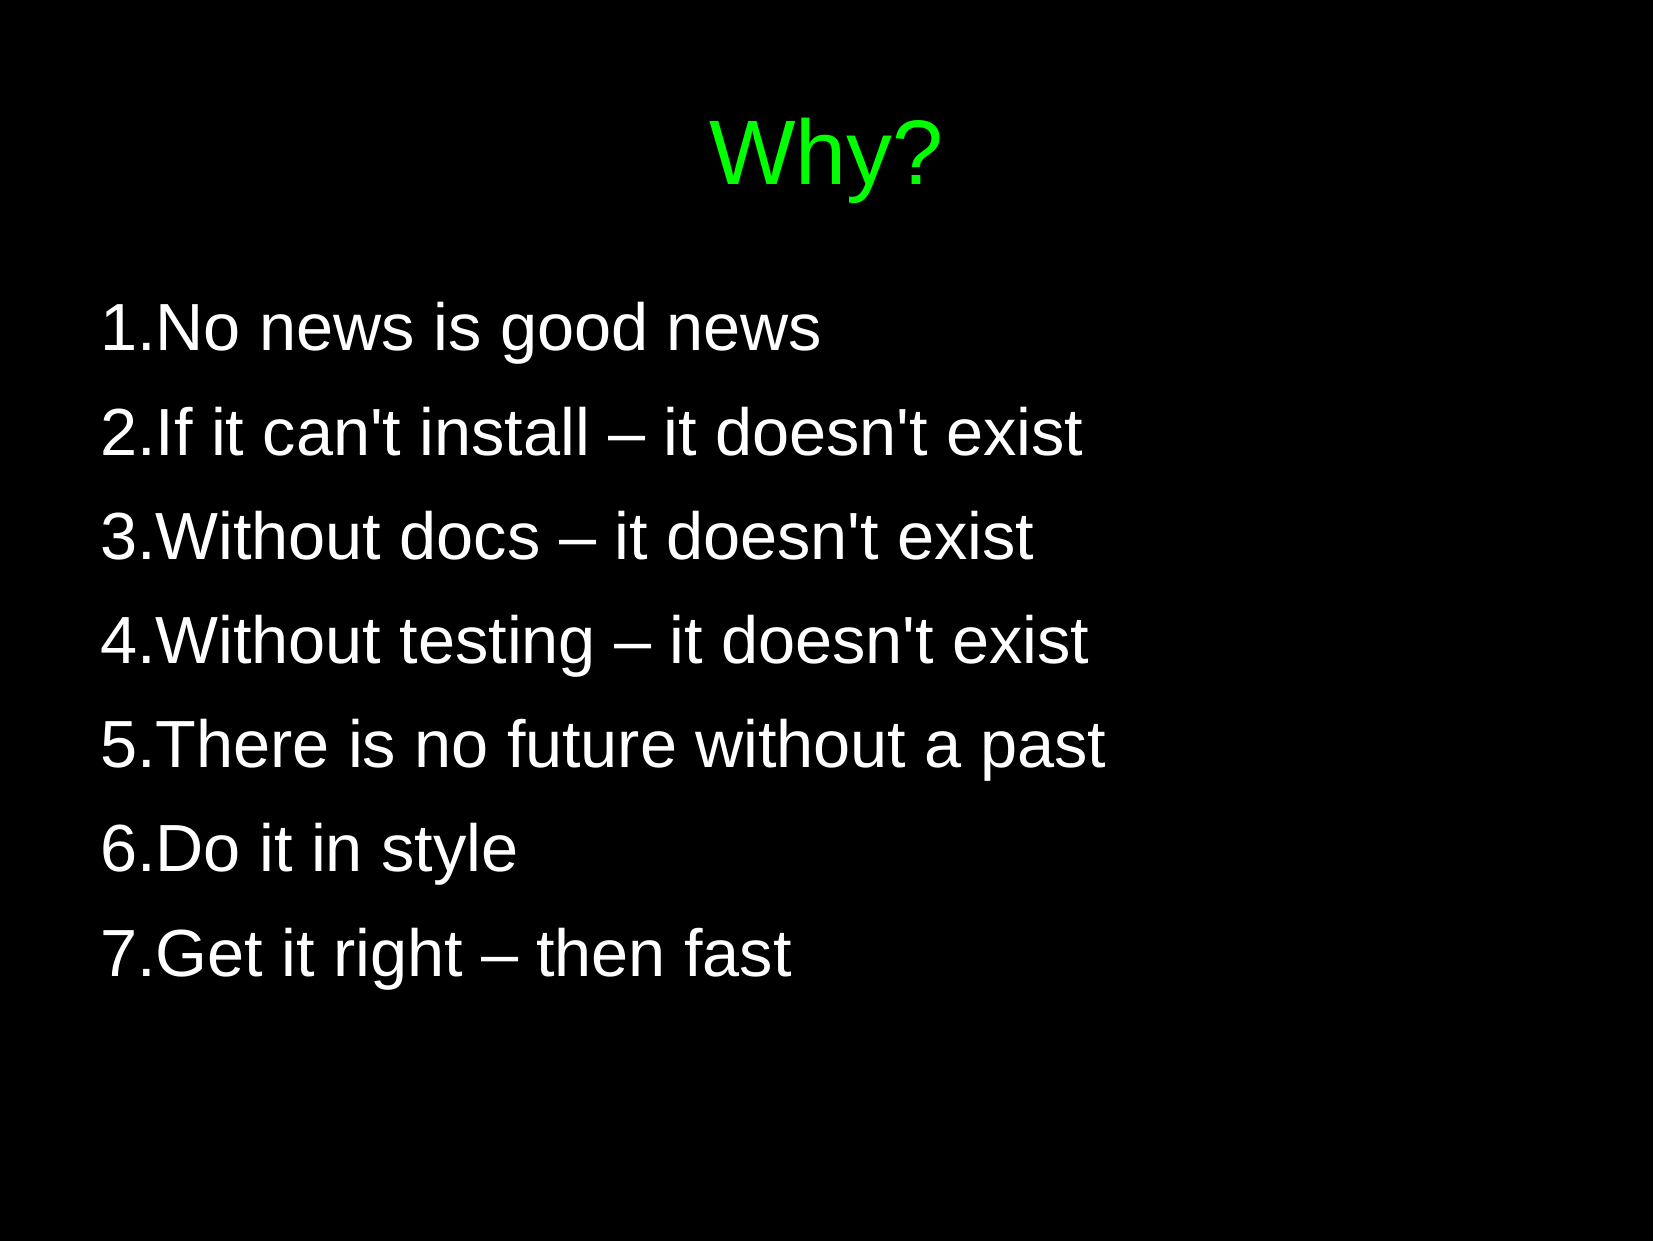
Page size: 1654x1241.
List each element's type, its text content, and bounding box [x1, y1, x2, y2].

list No news is good news If it can't install – it doesn't exist Without docs – it doesn't exist Without testing – it doesn't exist There is no future without a past Do it in style Get it right – then fast [82, 290, 1571, 1109]
title Why? [82, 49, 1571, 257]
